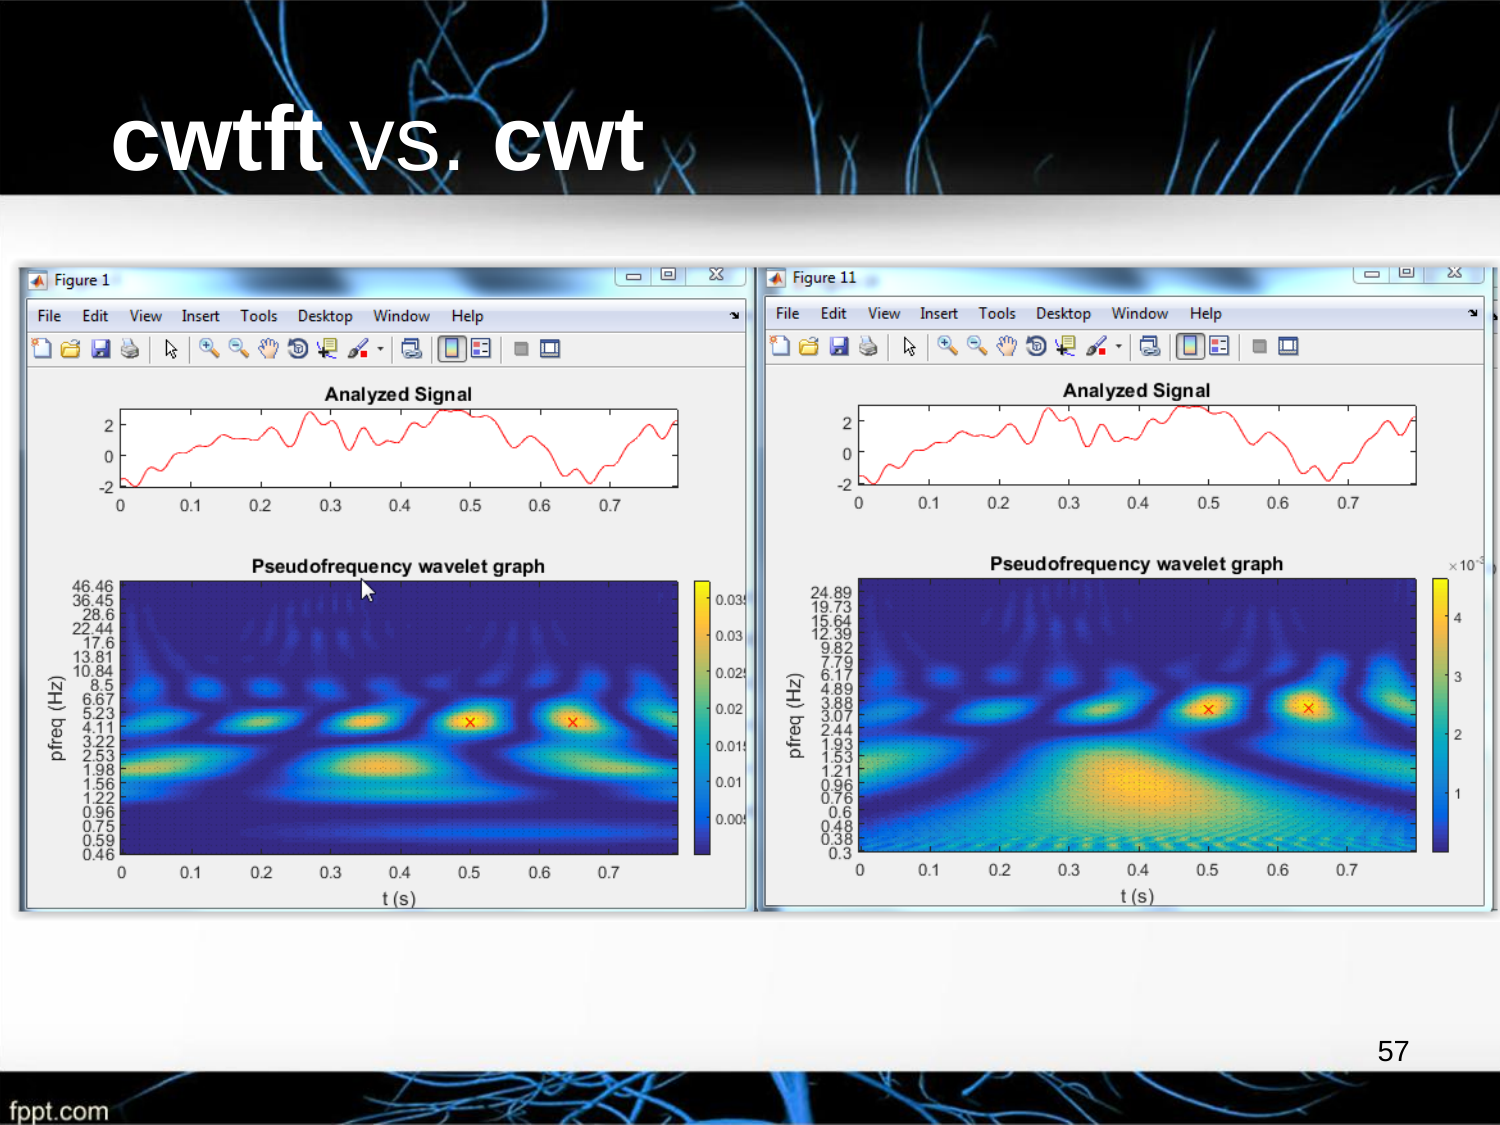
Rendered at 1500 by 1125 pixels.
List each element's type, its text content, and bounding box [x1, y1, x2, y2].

title cwtft vs. cwt [75, 45, 1425, 233]
picture [0, 0, 1500, 1125]
